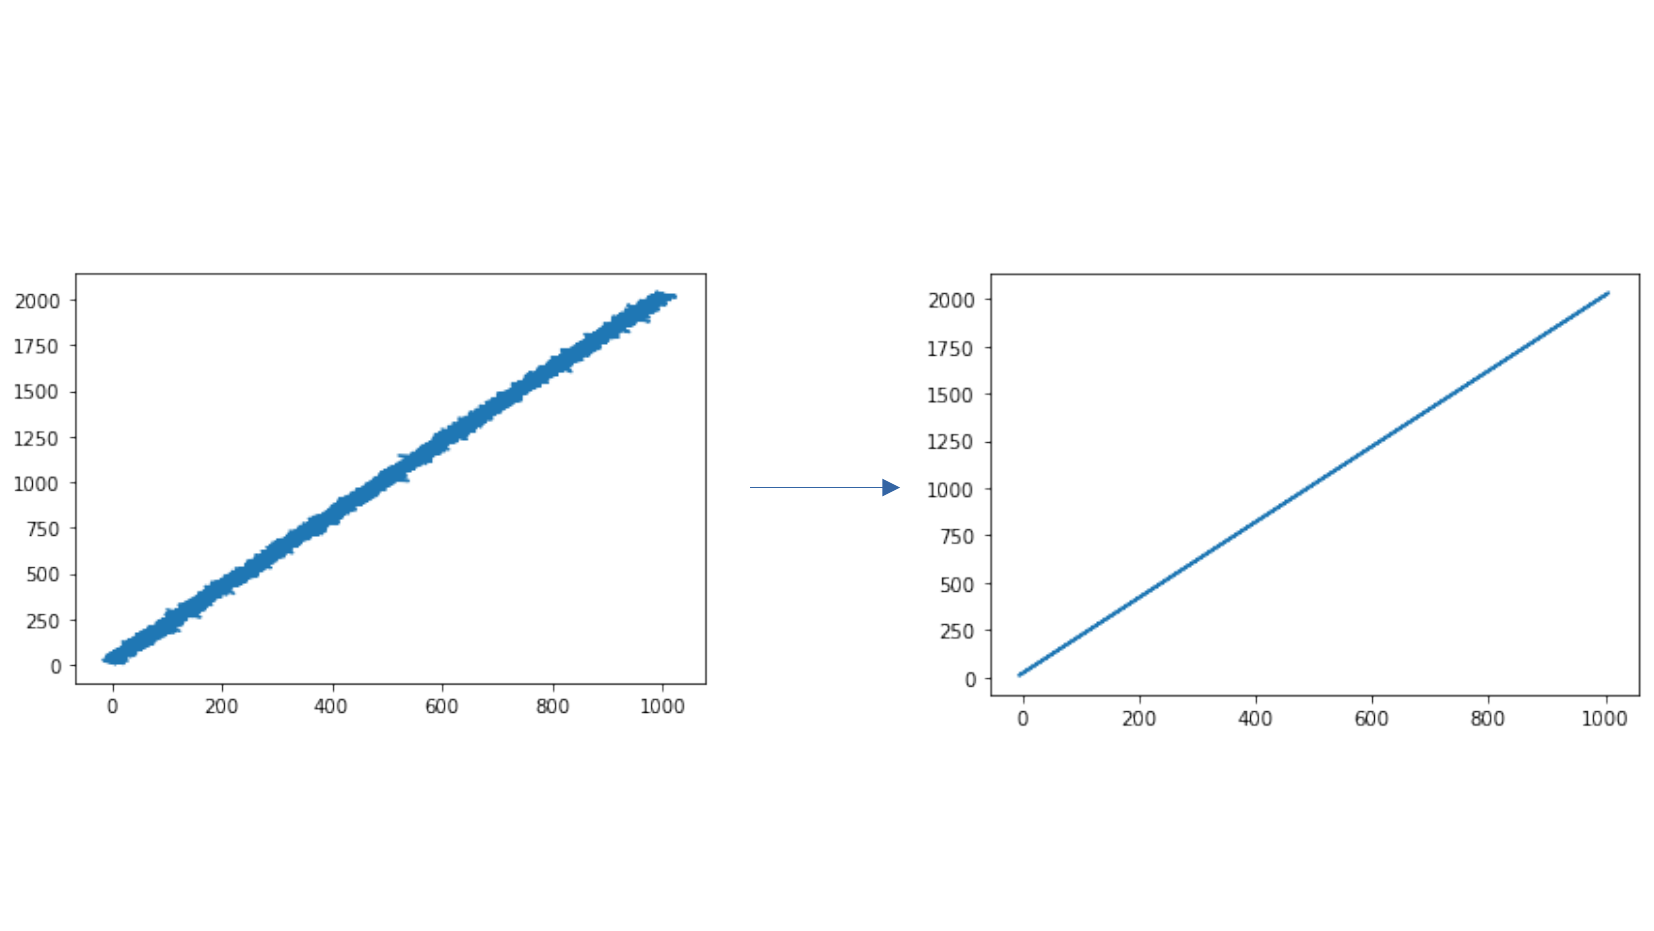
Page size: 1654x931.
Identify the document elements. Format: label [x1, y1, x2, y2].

picture [913, 262, 1651, 742]
picture [0, 262, 717, 729]
